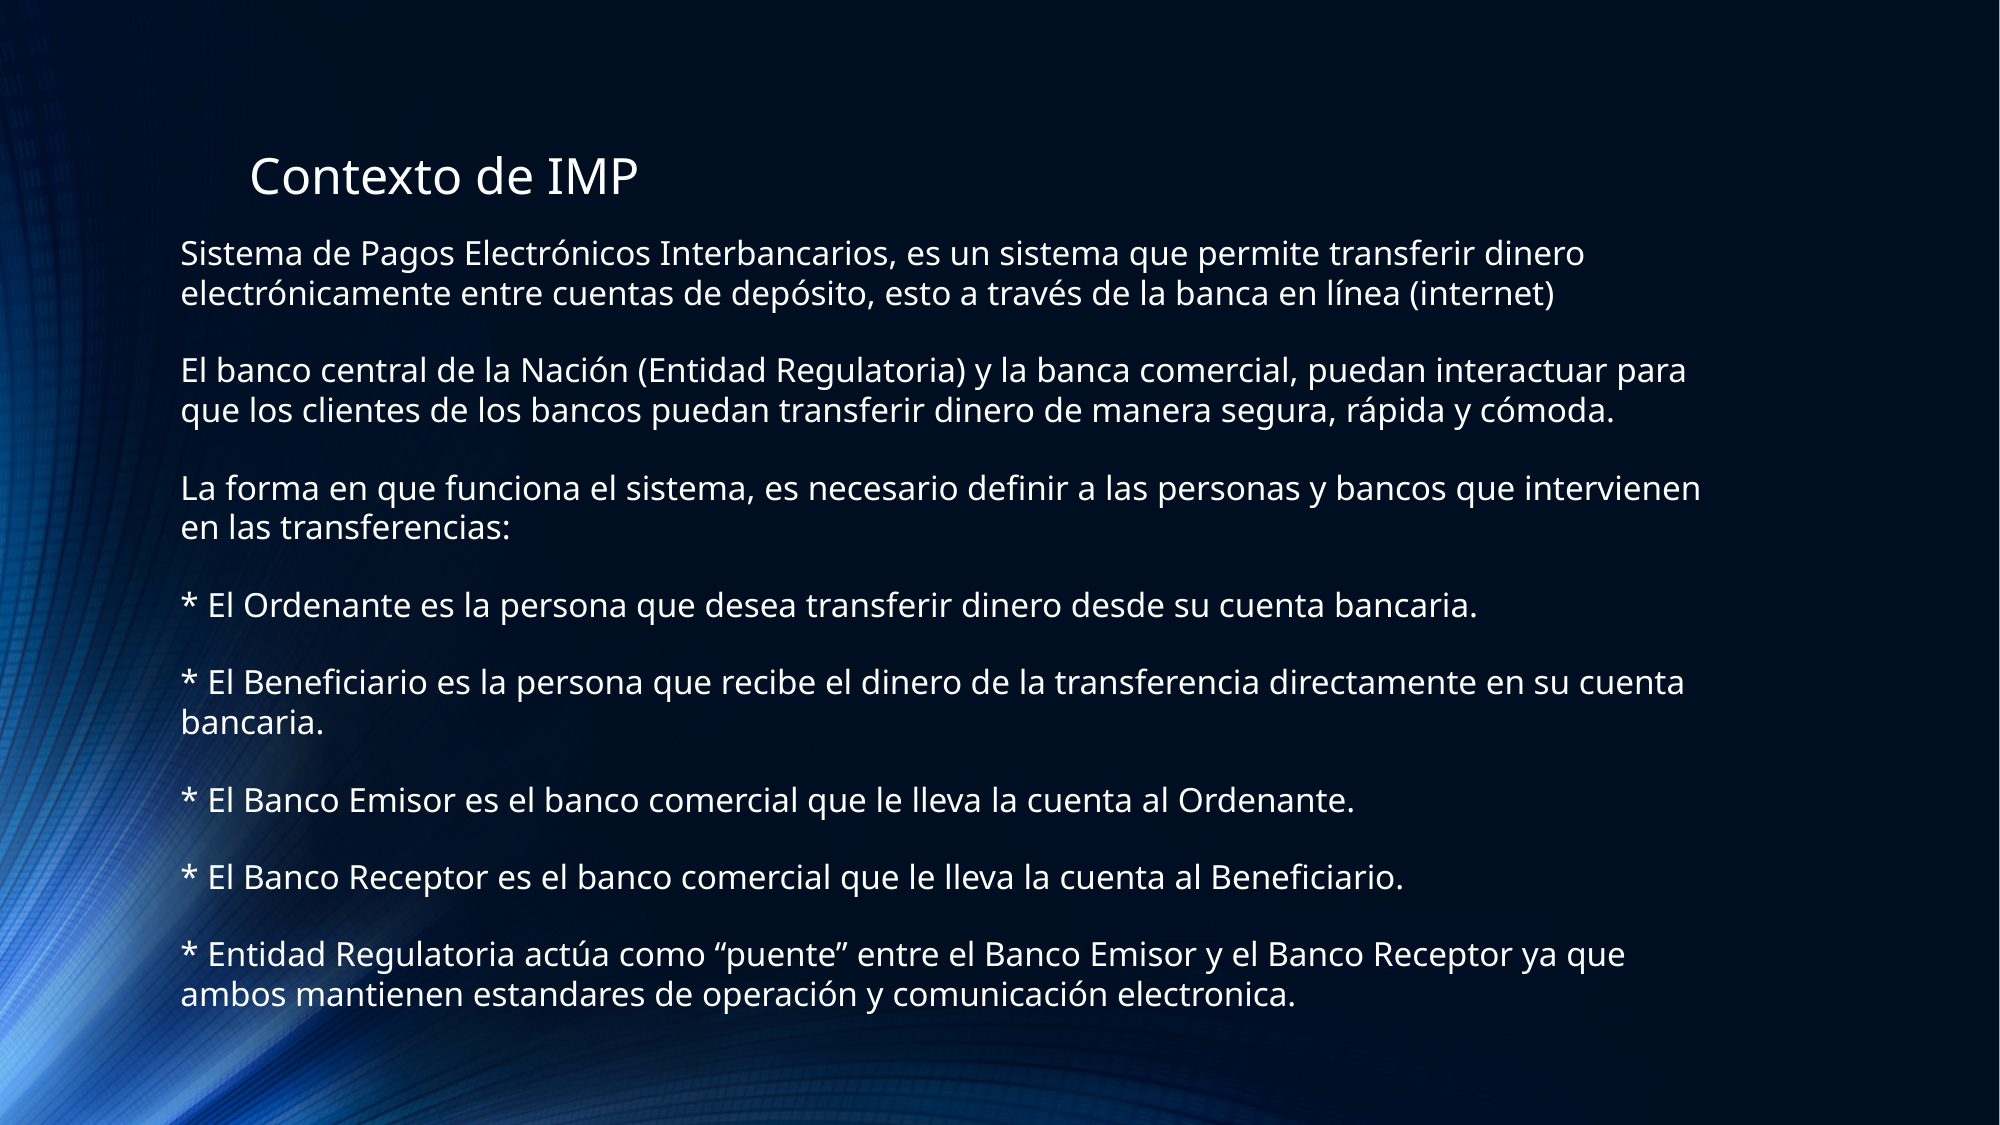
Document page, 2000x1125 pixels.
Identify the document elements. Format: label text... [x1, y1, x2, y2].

list Sistema de Pagos Electrónicos Interbancarios, es un sistema que permite transferir dinero electrónicamente entre cuentas de depósito, esto a través de la banca en línea (internet) El banco central de la Nación (Entidad Regulatoria) y la banca comercial, puedan interactuar para que los clientes de los bancos puedan transferir dinero de manera segura, rápida y cómoda. La forma en que funciona el sistema, es necesario definir a las personas y bancos que intervienen en las transferencias: * El Ordenante es la persona que desea transferir dinero desde su cuenta bancaria. * El Beneficiario es la persona que recibe el dinero de la transferencia directamente en su cuenta bancaria. * El Banco Emisor es el banco comercial que le lleva la cuenta al Ordenante. * El Banco Receptor es el banco comercial que le lleva la cuenta al Beneficiario. * Entidad Regulatoria actúa como “puente” entre el Banco Emisor y el Banco Receptor ya que ambos mantienen estandares de operación y comunicación electronica. [165, 224, 1749, 988]
title Contexto de IMP [249, 62, 1750, 288]
picture [0, 0, 2000, 1125]
